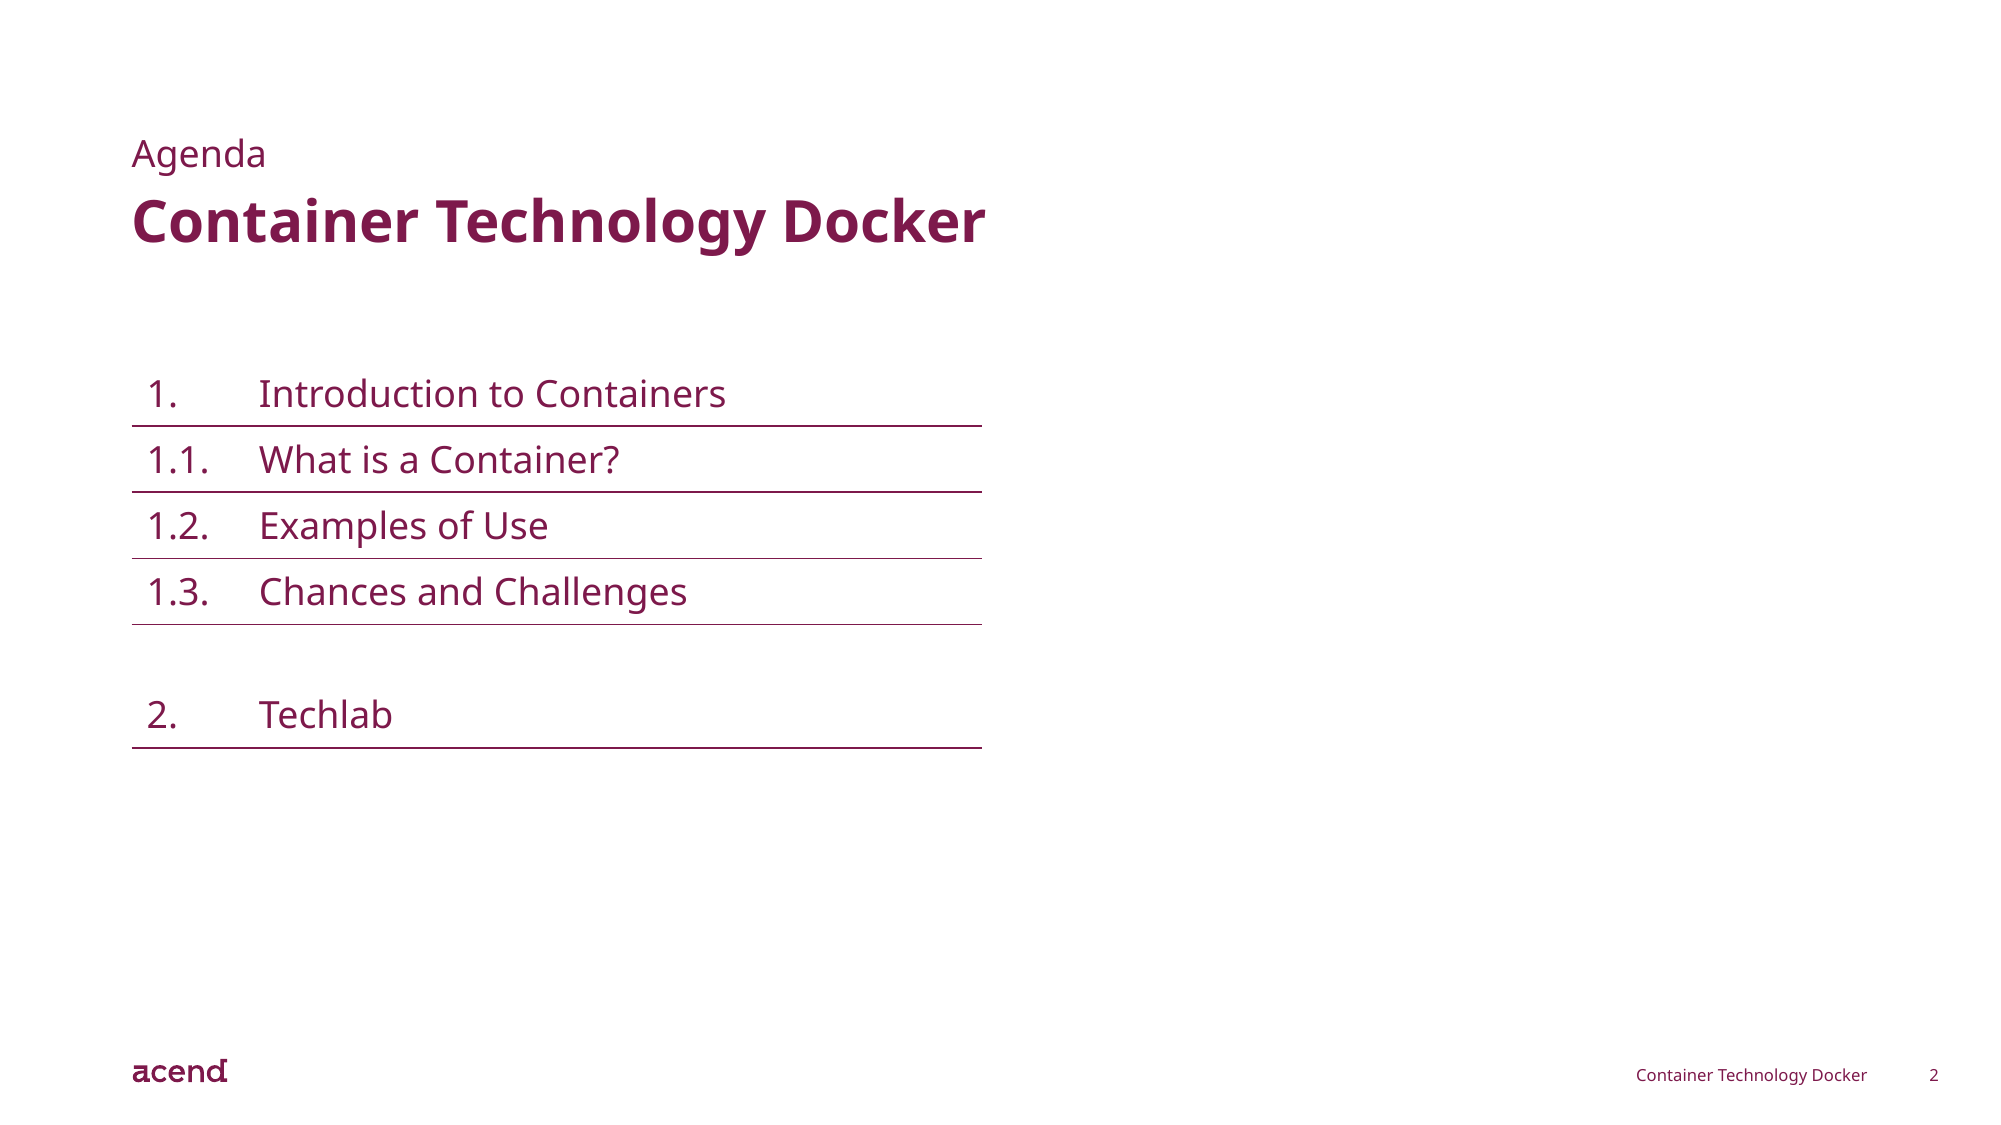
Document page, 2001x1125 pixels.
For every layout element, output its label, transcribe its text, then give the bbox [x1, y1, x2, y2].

table_cell 1.1. [132, 427, 244, 491]
table_cell [244, 625, 982, 681]
list Agenda [131, 125, 1869, 184]
table_cell Techlab [244, 682, 982, 747]
table_header Introduction to Containers [244, 360, 982, 425]
table_cell [132, 625, 244, 681]
table_cell 2. [132, 682, 244, 747]
table_cell Examples of Use [244, 493, 982, 558]
table_header 1. [132, 360, 244, 425]
table_cell Chances and Challenges [244, 559, 982, 624]
table_cell 1.2. [132, 493, 244, 558]
table_cell 1.3. [132, 559, 244, 624]
table_cell What is a Container? [244, 427, 982, 491]
title Container Technology Docker [131, 184, 1869, 332]
